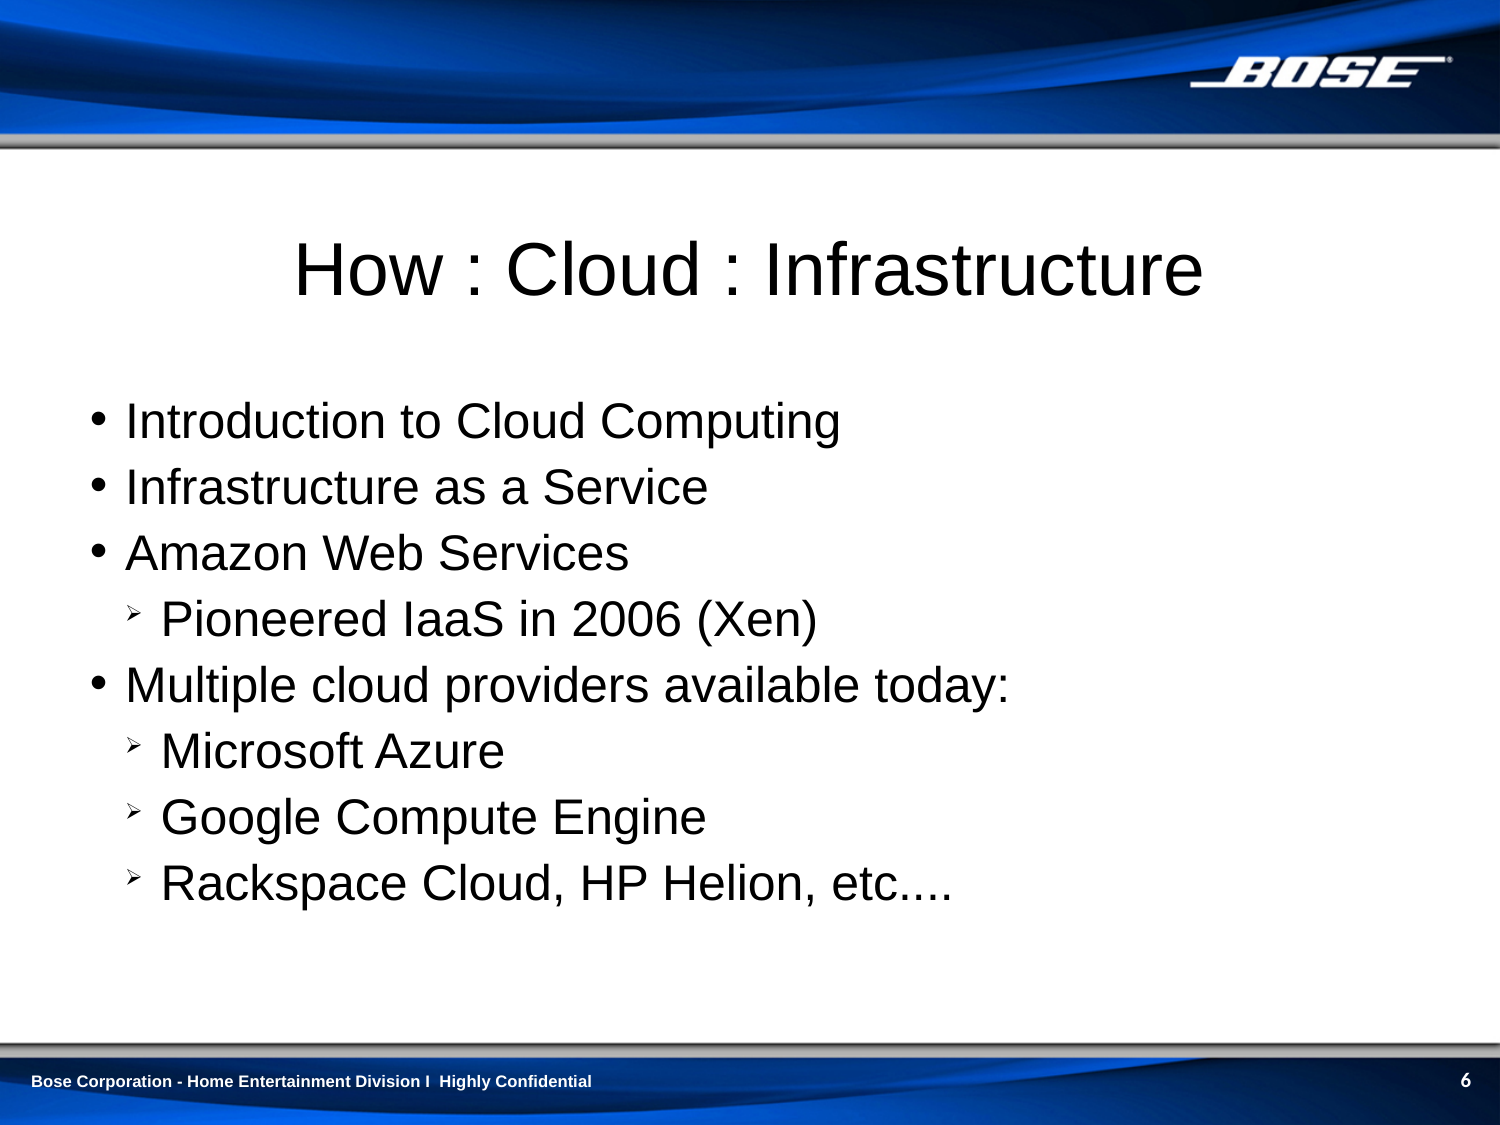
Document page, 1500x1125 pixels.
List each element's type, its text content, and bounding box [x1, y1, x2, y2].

text_box Introduction to Cloud Computing Infrastructure as a Service Amazon Web Services Pioneered IaaS in 2006 (Xen) Multiple cloud providers available today: Microsoft Azure Google Compute Engine Rackspace Cloud, HP Helion, etc.... [74, 375, 1425, 1003]
picture [0, 0, 1500, 1125]
text_box How : Cloud : Infrastructure [74, 185, 1425, 345]
